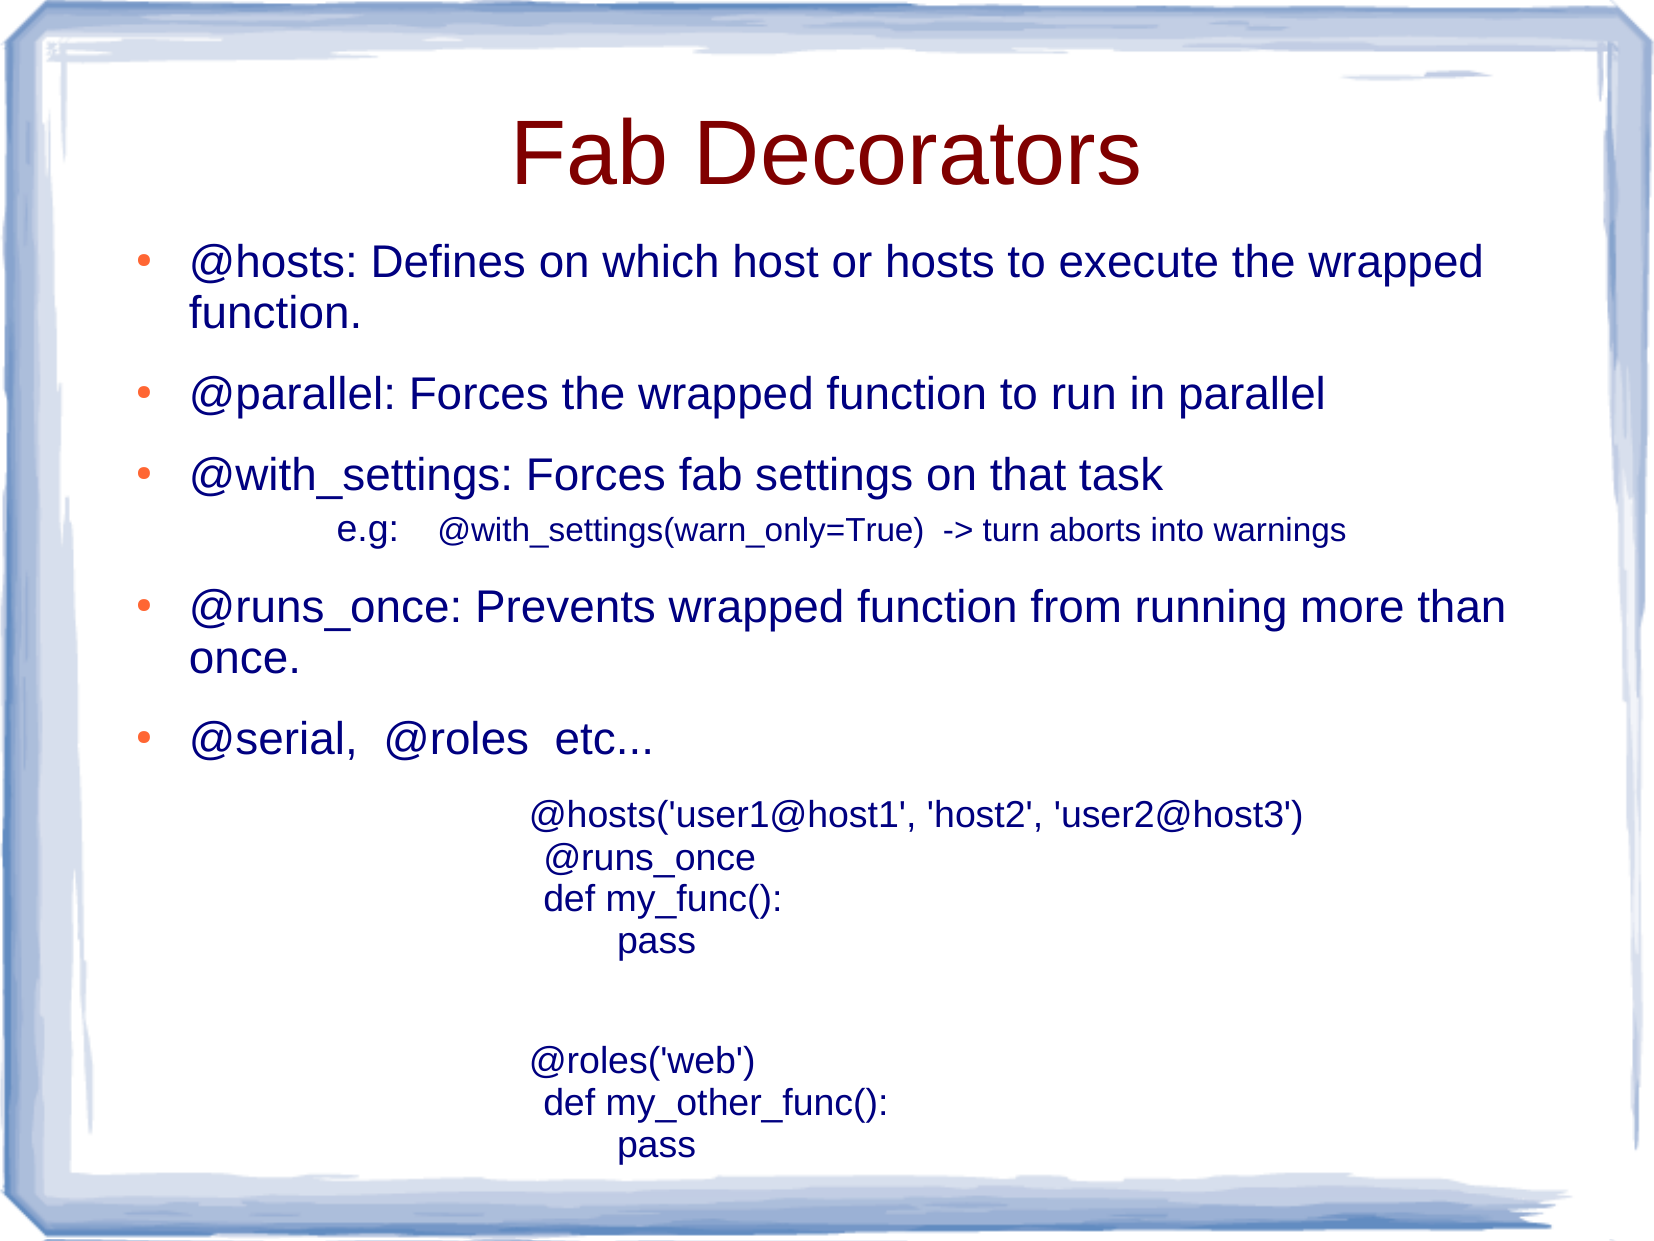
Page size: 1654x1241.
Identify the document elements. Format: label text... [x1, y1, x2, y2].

picture [0, 0, 1654, 1241]
title Fab Decorators [82, 49, 1571, 257]
list @hosts: Defines on which host or hosts to execute the wrapped function. @parallel: Forces the wrapped function to run in parallel @with_settings: Forces fab settings on that task e.g: @with_settings(warn_only=True) -> turn aborts into warnings @runs_once: Prevents wrapped function from running more than once. @serial, @roles etc... @hosts('user1@host1', 'host2', 'user2@host3') @runs_once def my_func(): pass @roles('web') def my_other_func(): pass [118, 236, 1571, 1166]
